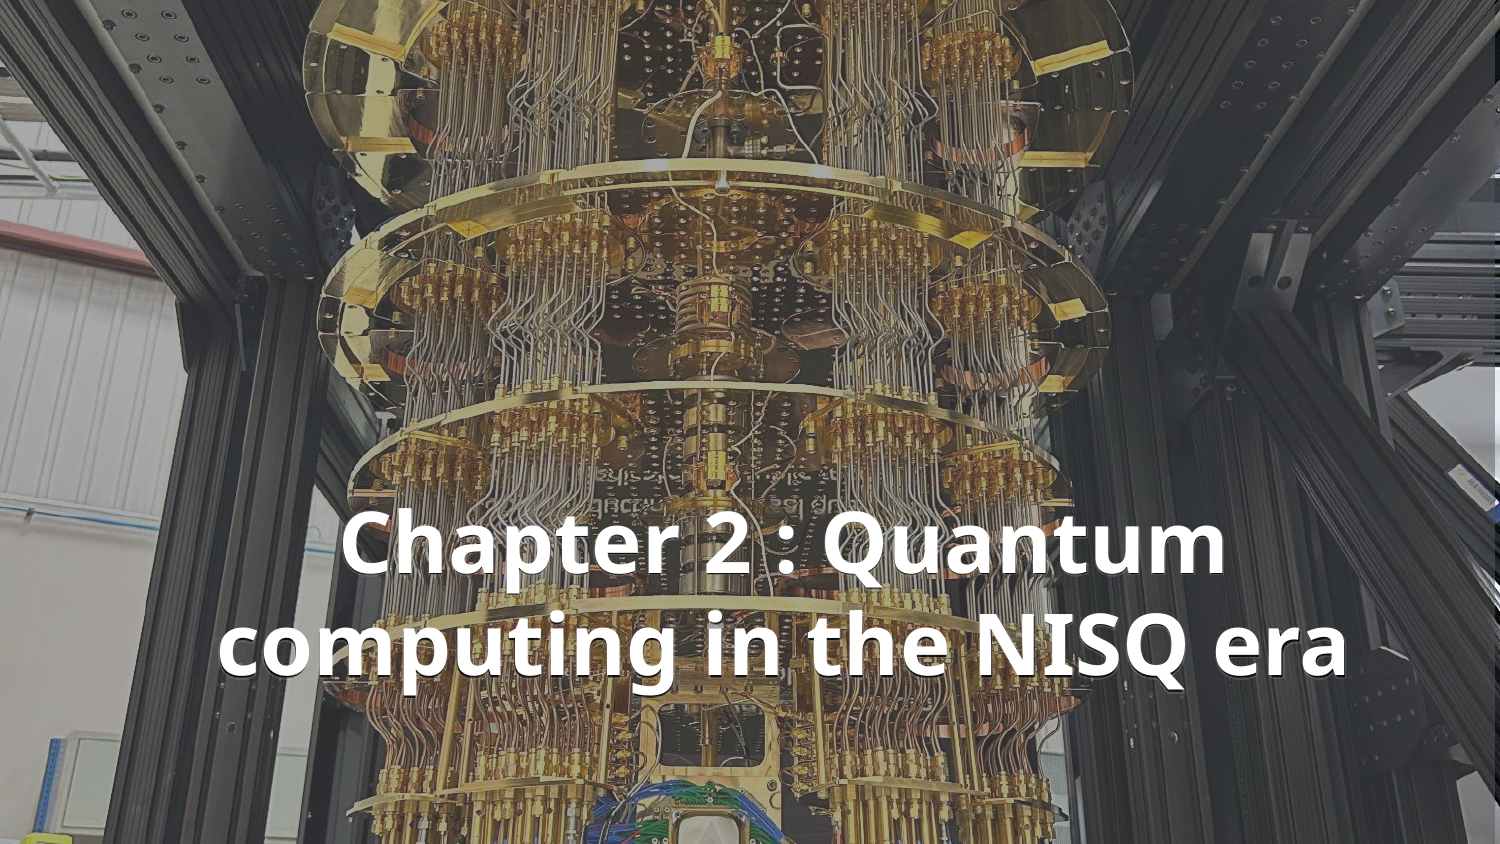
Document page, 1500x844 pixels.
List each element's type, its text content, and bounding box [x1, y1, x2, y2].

text_box [0, 0, 1495, 844]
text_box Chapter 2 : Quantum computing in the NISQ era [128, 472, 1440, 708]
picture [1495, 0, 1500, 844]
